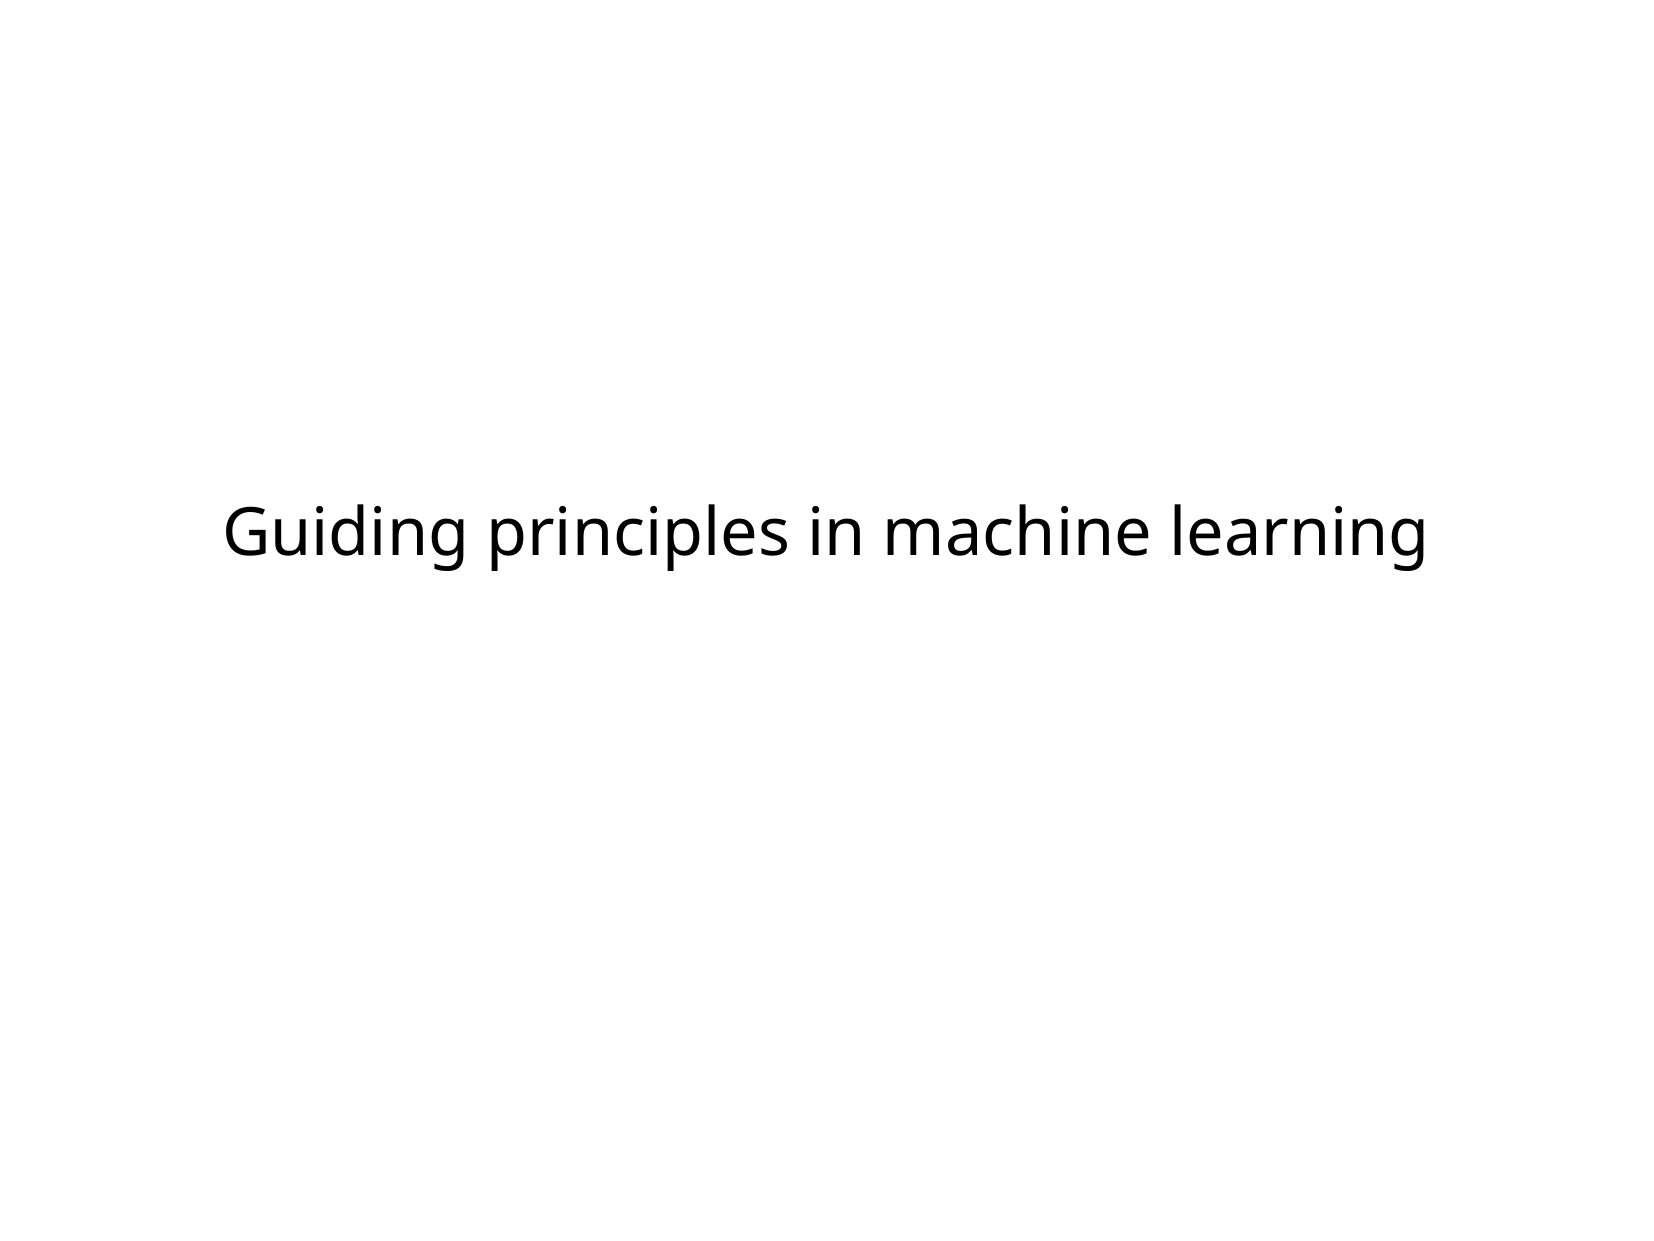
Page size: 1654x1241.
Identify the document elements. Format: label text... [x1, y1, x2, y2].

subtitle Guiding principles in machine learning [82, 49, 1571, 1010]
